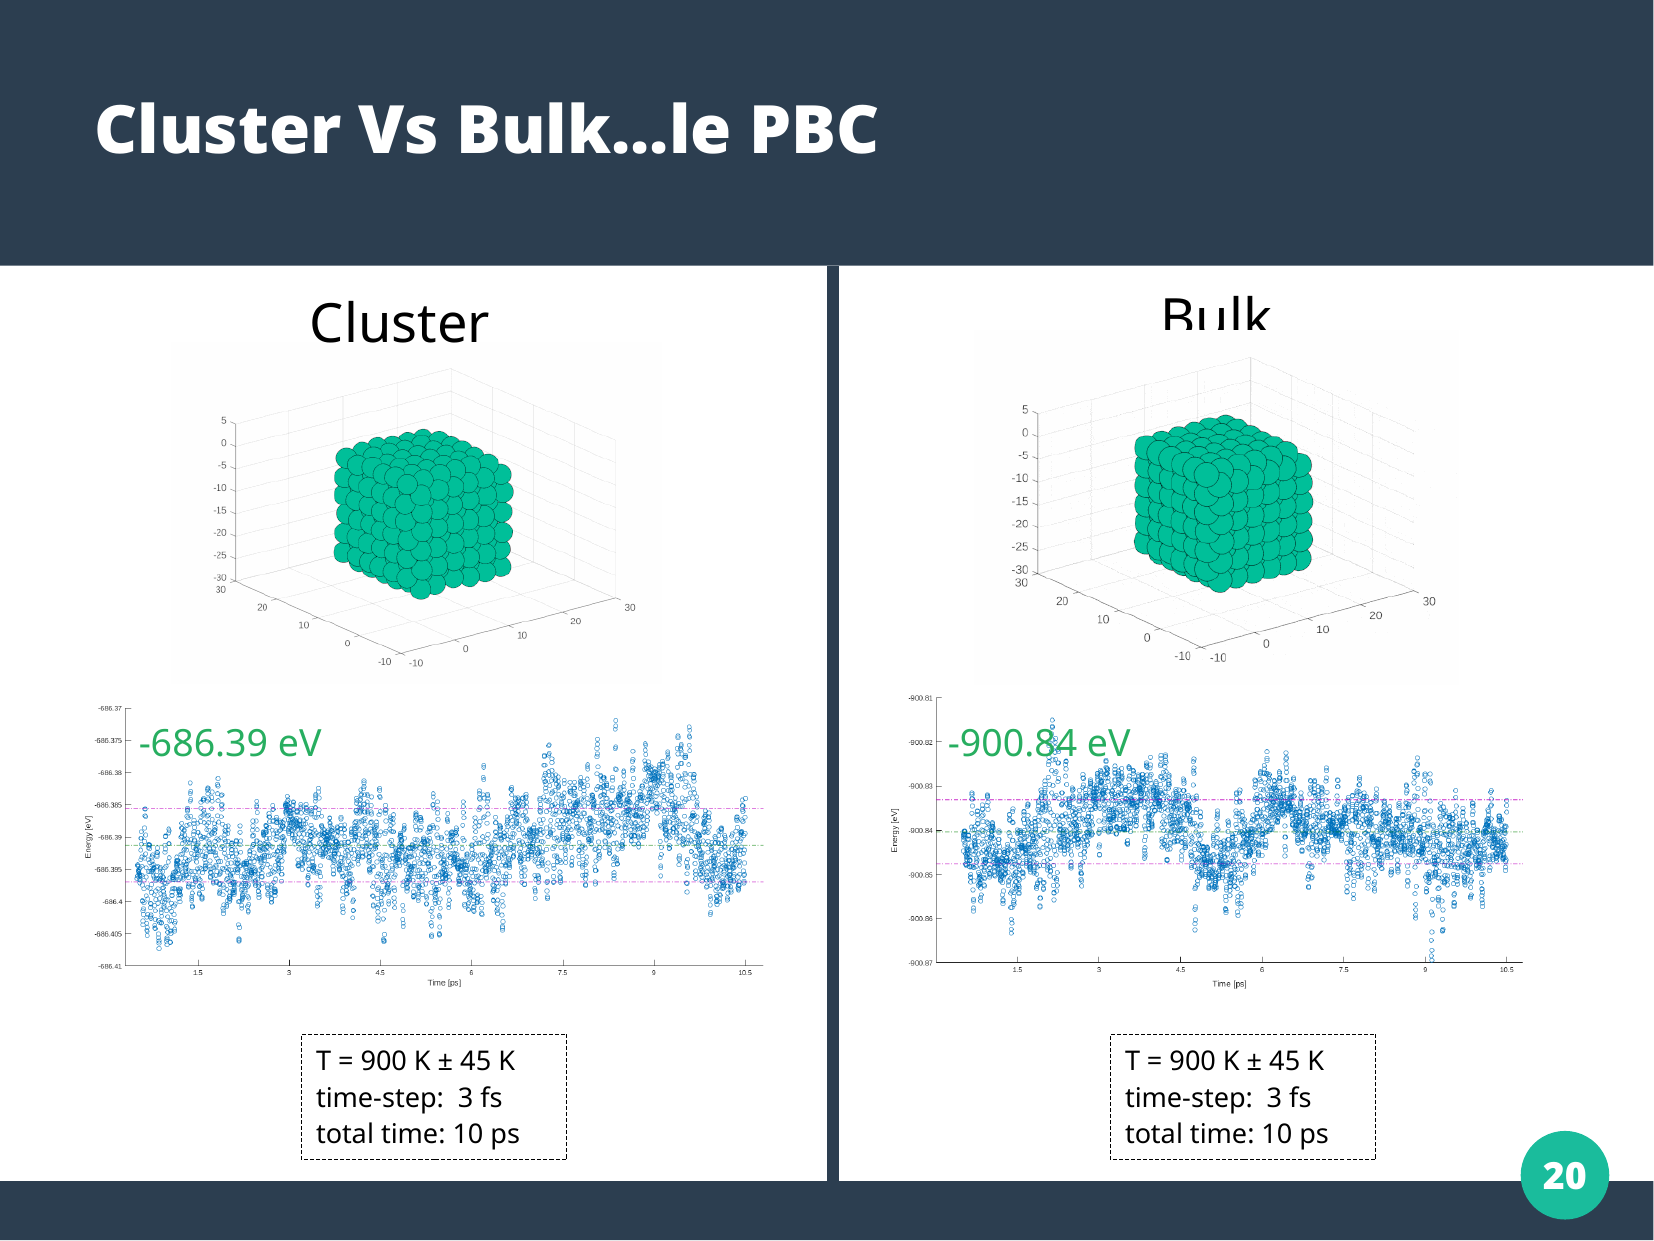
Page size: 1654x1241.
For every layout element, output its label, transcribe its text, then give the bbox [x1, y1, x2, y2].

picture [70, 342, 803, 999]
text_box Bulk [1145, 271, 1300, 330]
text_box -900.84 eV [933, 709, 1182, 812]
text_box T = 900 K ± 45 K time-step: 3 fs total time: 10 ps [301, 1034, 567, 1152]
text_box -686.39 eV [124, 709, 384, 812]
text_box Cluster [295, 277, 532, 361]
title Cluster Vs Bulk...le PBC [59, 49, 1595, 207]
text_box T = 900 K ± 45 K time-step: 3 fs total time: 10 ps [1110, 1034, 1376, 1152]
picture [839, 330, 1595, 999]
